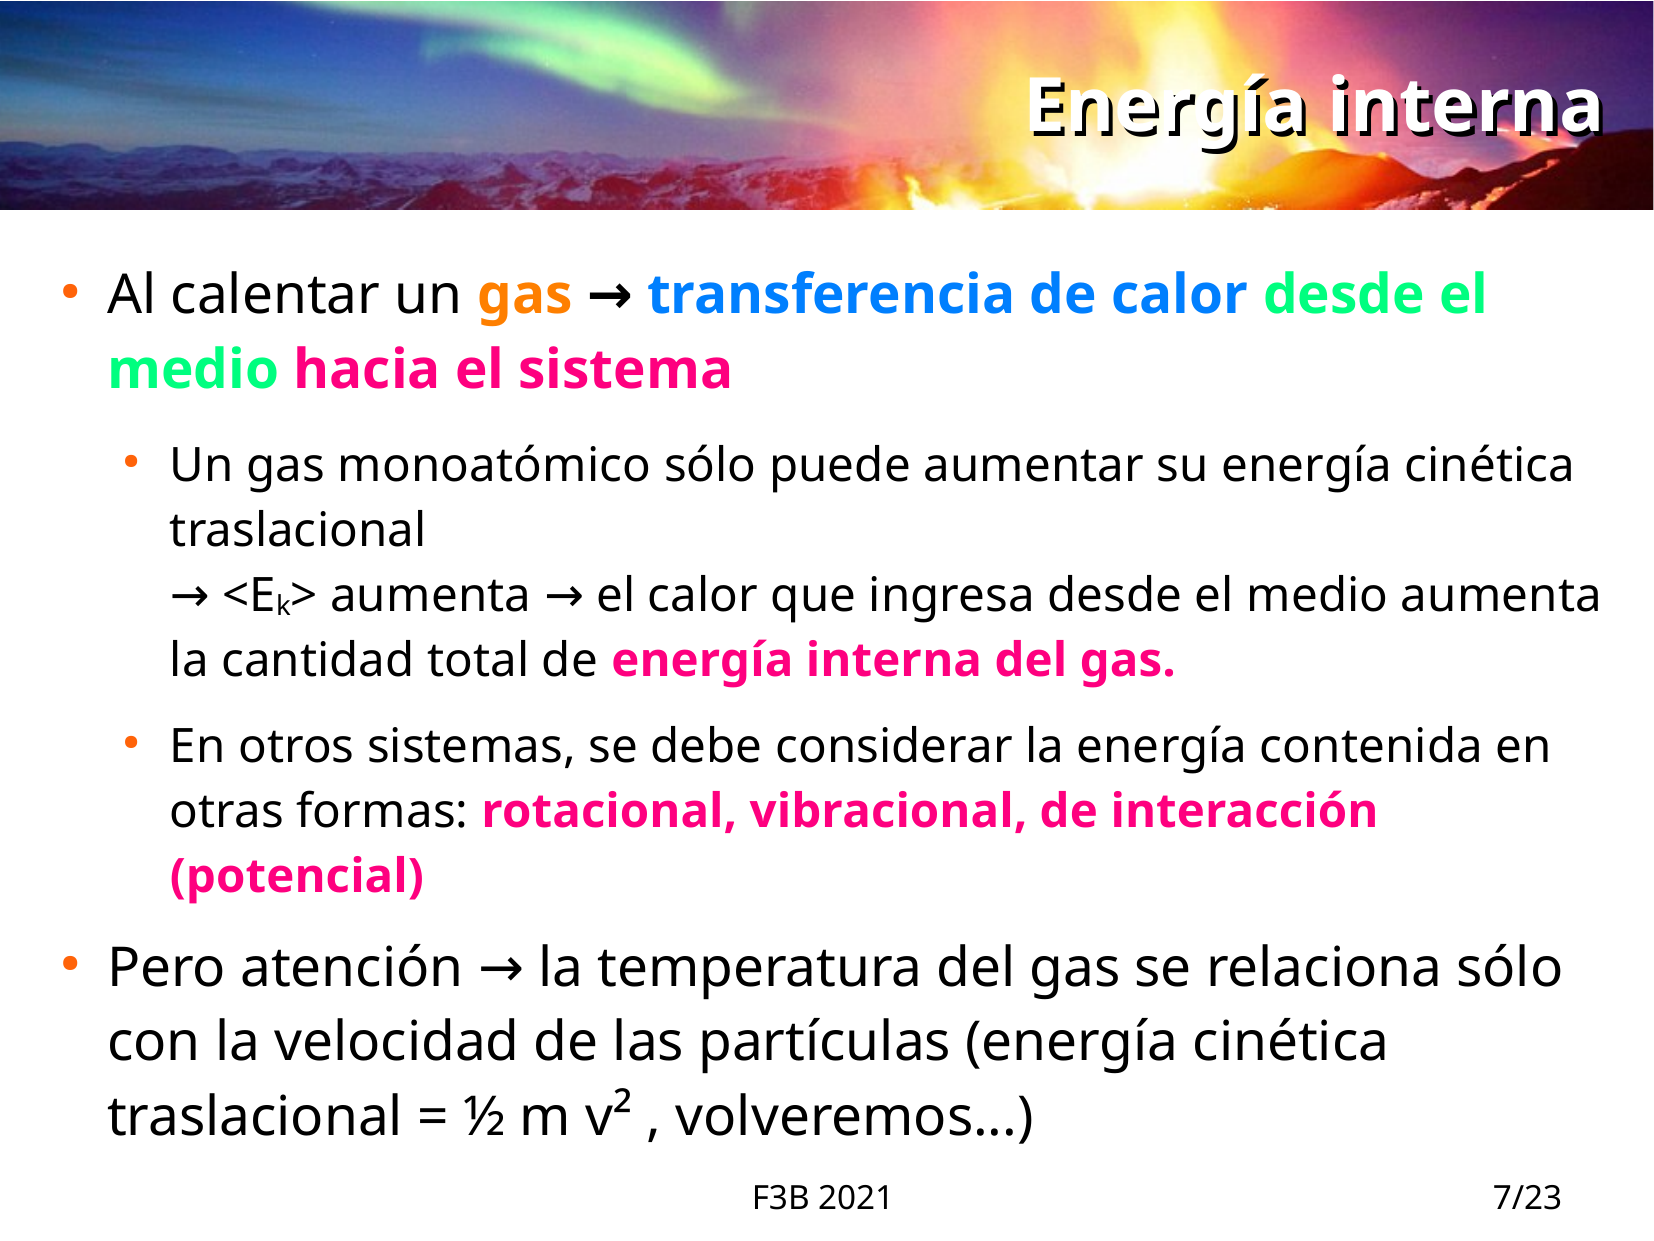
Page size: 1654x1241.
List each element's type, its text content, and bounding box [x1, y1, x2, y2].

picture [0, 1, 1654, 210]
list Al calentar un gas → transferencia de calor desde el medio hacia el sistema Un gas monoatómico sólo puede aumentar su energía cinética traslacional → <Ek> aumenta → el calor que ingresa desde el medio aumenta la cantidad total de energía interna del gas. En otros sistemas, se debe considerar la energía contenida en otras formas: rotacional, vibracional, de interacción (potencial) Pero atención → la temperatura del gas se relaciona sólo con la velocidad de las partículas (energía cinética traslacional = ½ m v² , volveremos...) [45, 255, 1606, 1156]
title Energía interna [45, 15, 1606, 191]
